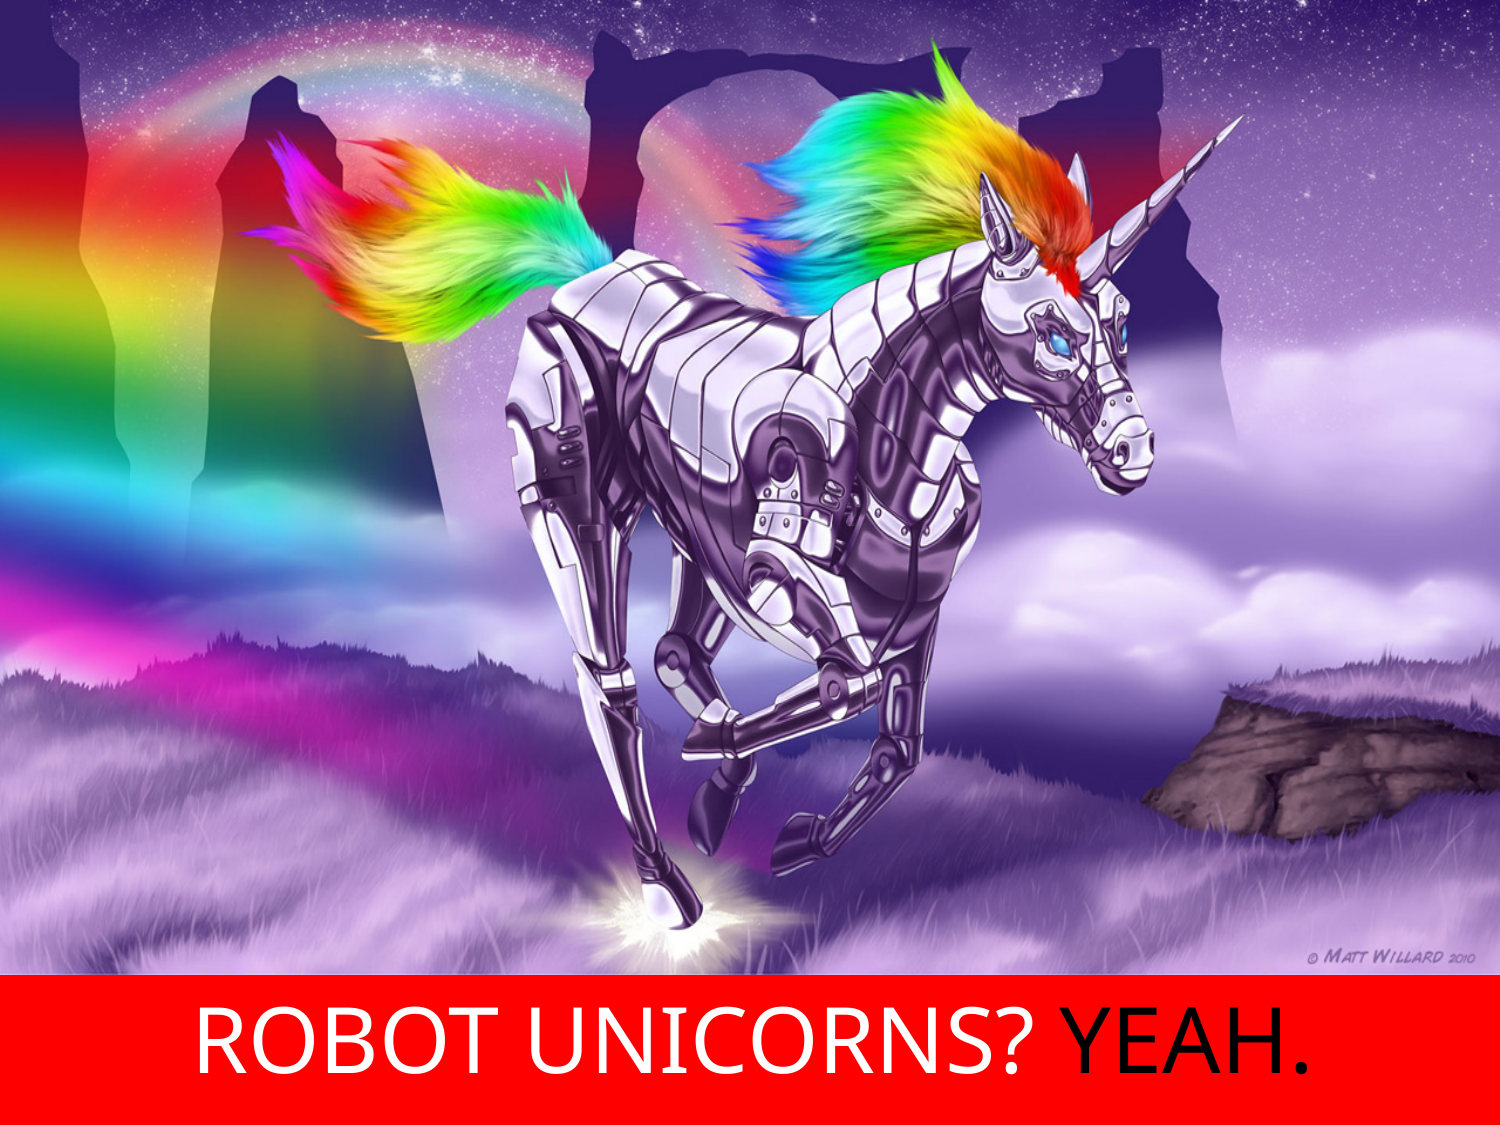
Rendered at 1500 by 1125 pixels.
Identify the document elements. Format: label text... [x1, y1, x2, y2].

list ROBOT UNICORNS? YEAH. [28, 975, 1478, 1111]
picture [0, 0, 1500, 975]
